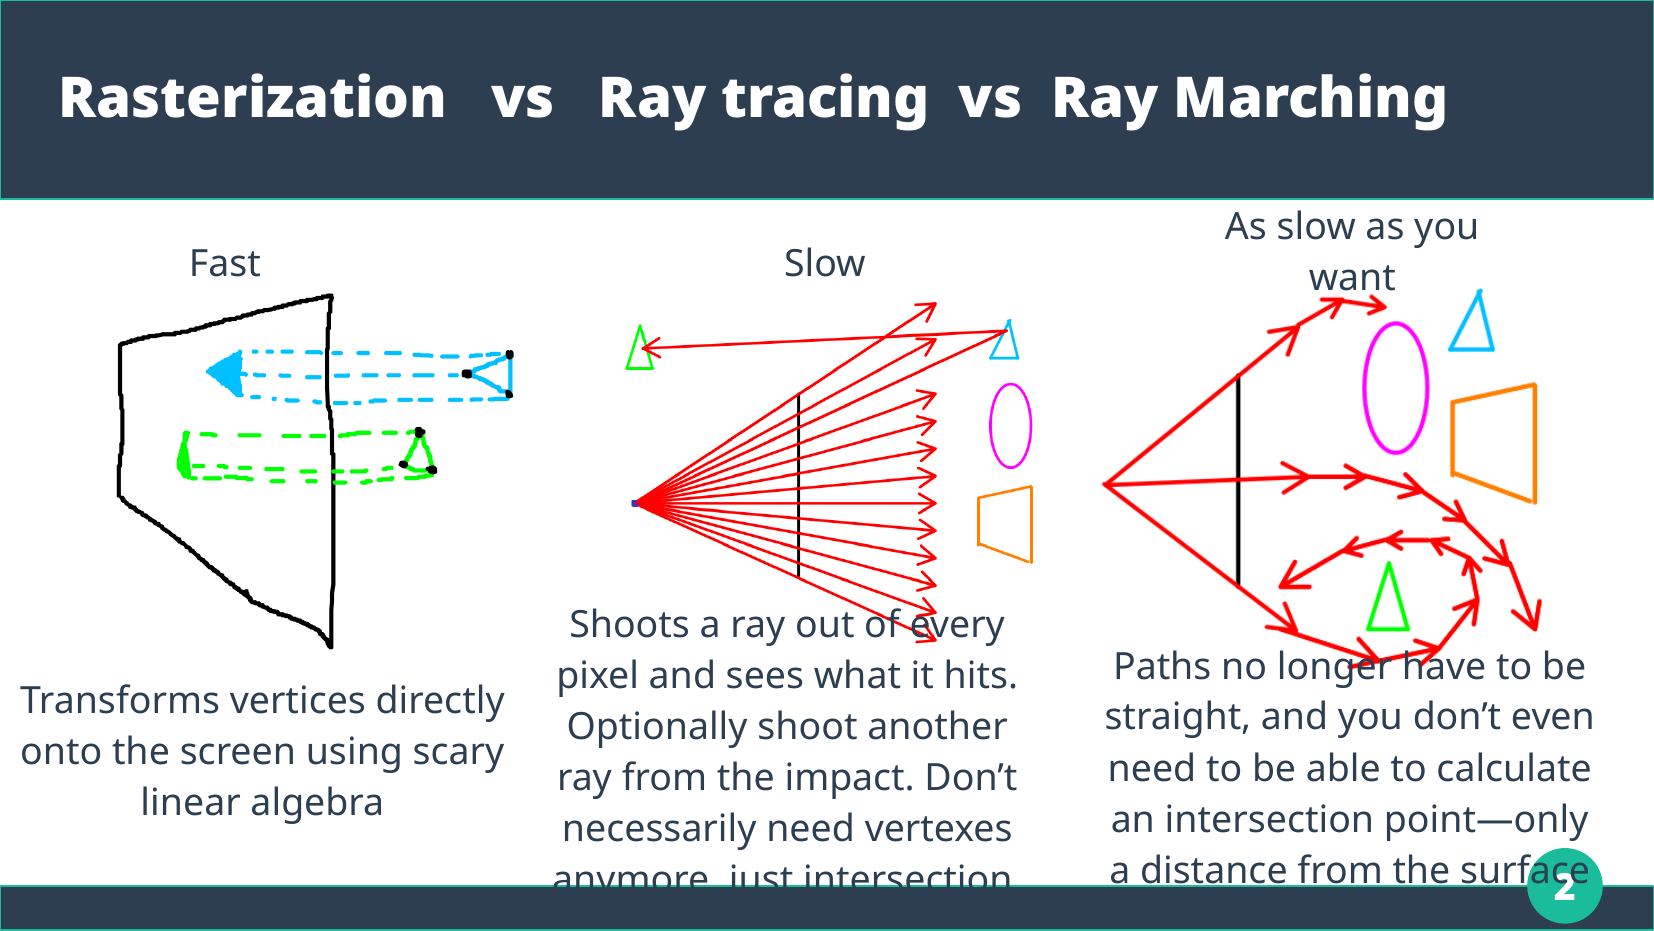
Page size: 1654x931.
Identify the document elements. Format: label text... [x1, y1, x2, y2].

text_box Paths no longer have to be straight, and you don’t even need to be able to calculate an intersection point—only a distance from the surface [1087, 633, 1613, 901]
picture [609, 299, 1042, 616]
picture [1455, 302, 1489, 347]
text_box Fast [75, 225, 376, 301]
text_box Slow [675, 225, 976, 301]
picture [72, 262, 526, 616]
title Rasterization vs Ray tracing vs Ray Marching [59, 37, 1595, 156]
text_box Transforms vertices directly onto the screen using scary linear algebra [0, 616, 525, 884]
text_box Shoots a ray out of every pixel and sees what it hits. Optionally shoot another ray from the impact. Don’t necessarily need vertexes anymore, just intersection. [525, 616, 1051, 884]
picture [1087, 255, 1571, 633]
text_box As slow as you want [1167, 201, 1538, 301]
